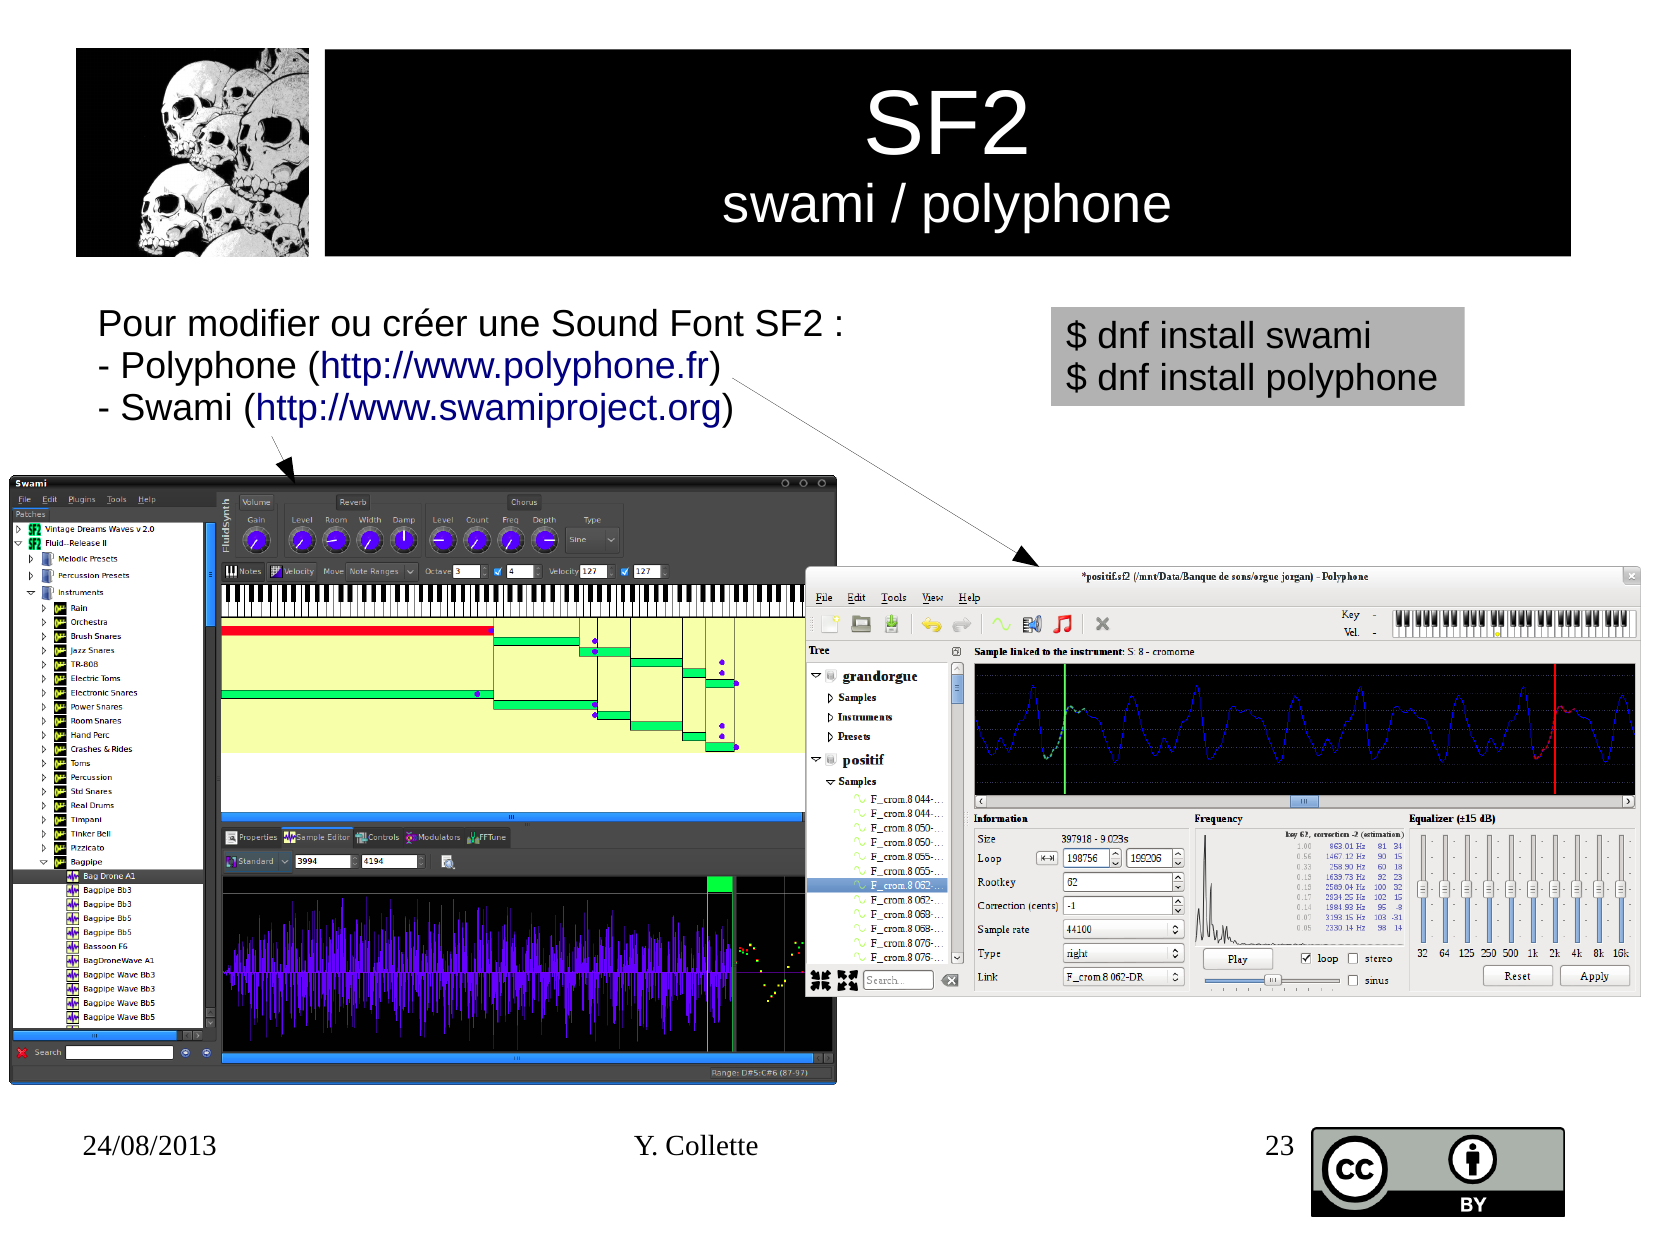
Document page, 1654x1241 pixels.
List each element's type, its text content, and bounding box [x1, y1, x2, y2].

text_box Pour modifier ou créer une Sound Font SF2 : - Polyphone (http://www.polyphone.fr) - Swami (http://www.swamiproject.org) [82, 295, 898, 437]
text_box $ dnf install swami $ dnf install polyphone [1051, 307, 1465, 406]
picture [9, 475, 1641, 1085]
picture [1311, 1127, 1565, 1217]
title SF2 swami / polyphone [324, 49, 1571, 257]
picture [76, 48, 309, 257]
